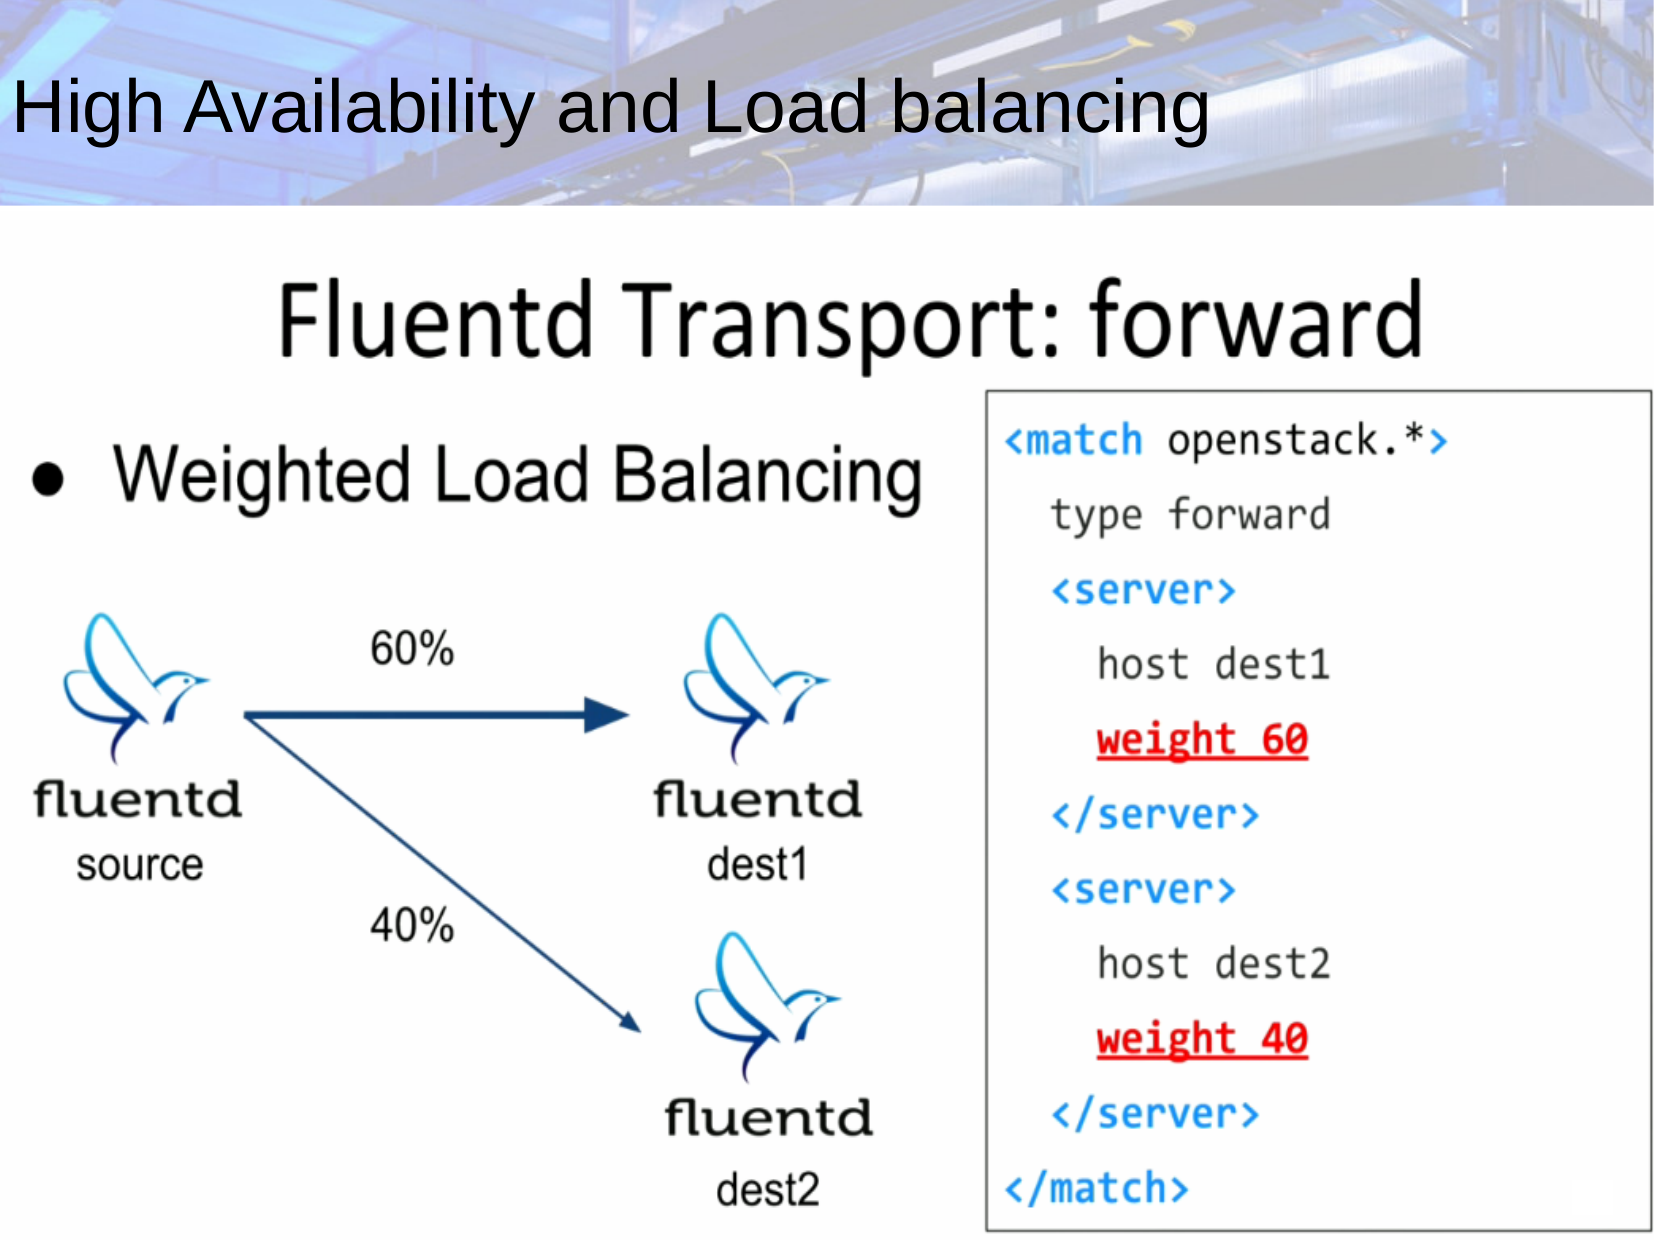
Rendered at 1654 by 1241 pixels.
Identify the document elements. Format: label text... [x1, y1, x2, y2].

title High Availability and Load balancing [11, 2, 1501, 210]
picture [0, 0, 1654, 1241]
